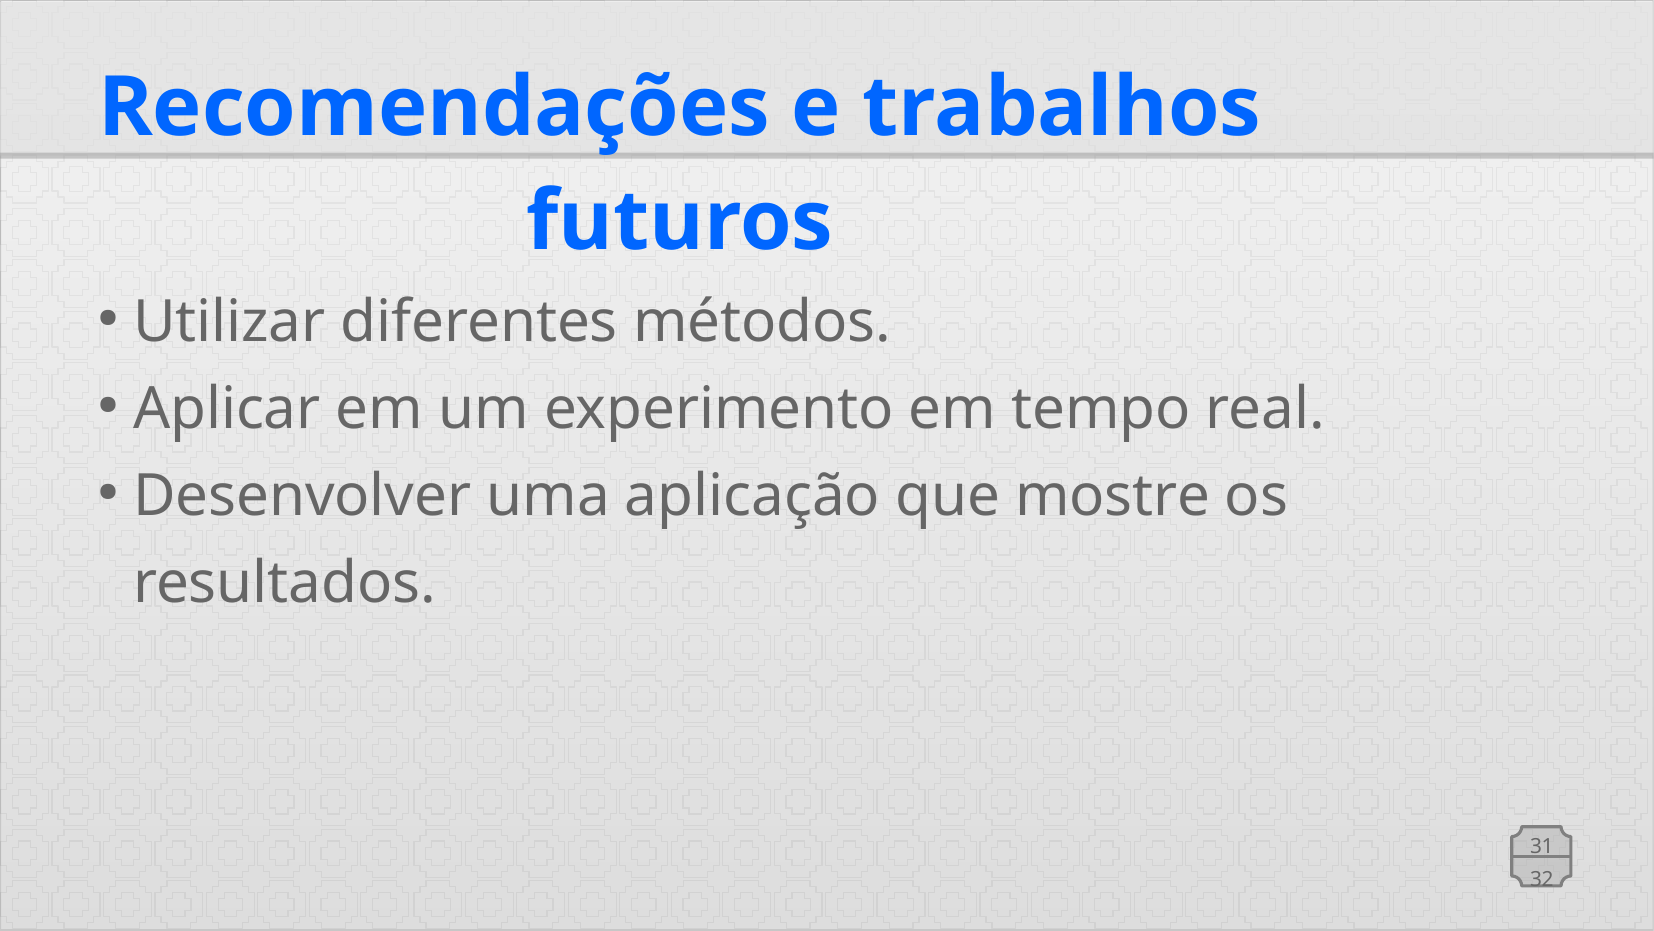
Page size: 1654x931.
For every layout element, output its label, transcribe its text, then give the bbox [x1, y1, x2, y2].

text_box Utilizar diferentes métodos. Aplicar em um experimento em tempo real. Desenvolver uma aplicação que mostre os resultados. [82, 263, 1572, 512]
text_box Recomendações e trabalhos futuros [83, 39, 1411, 158]
